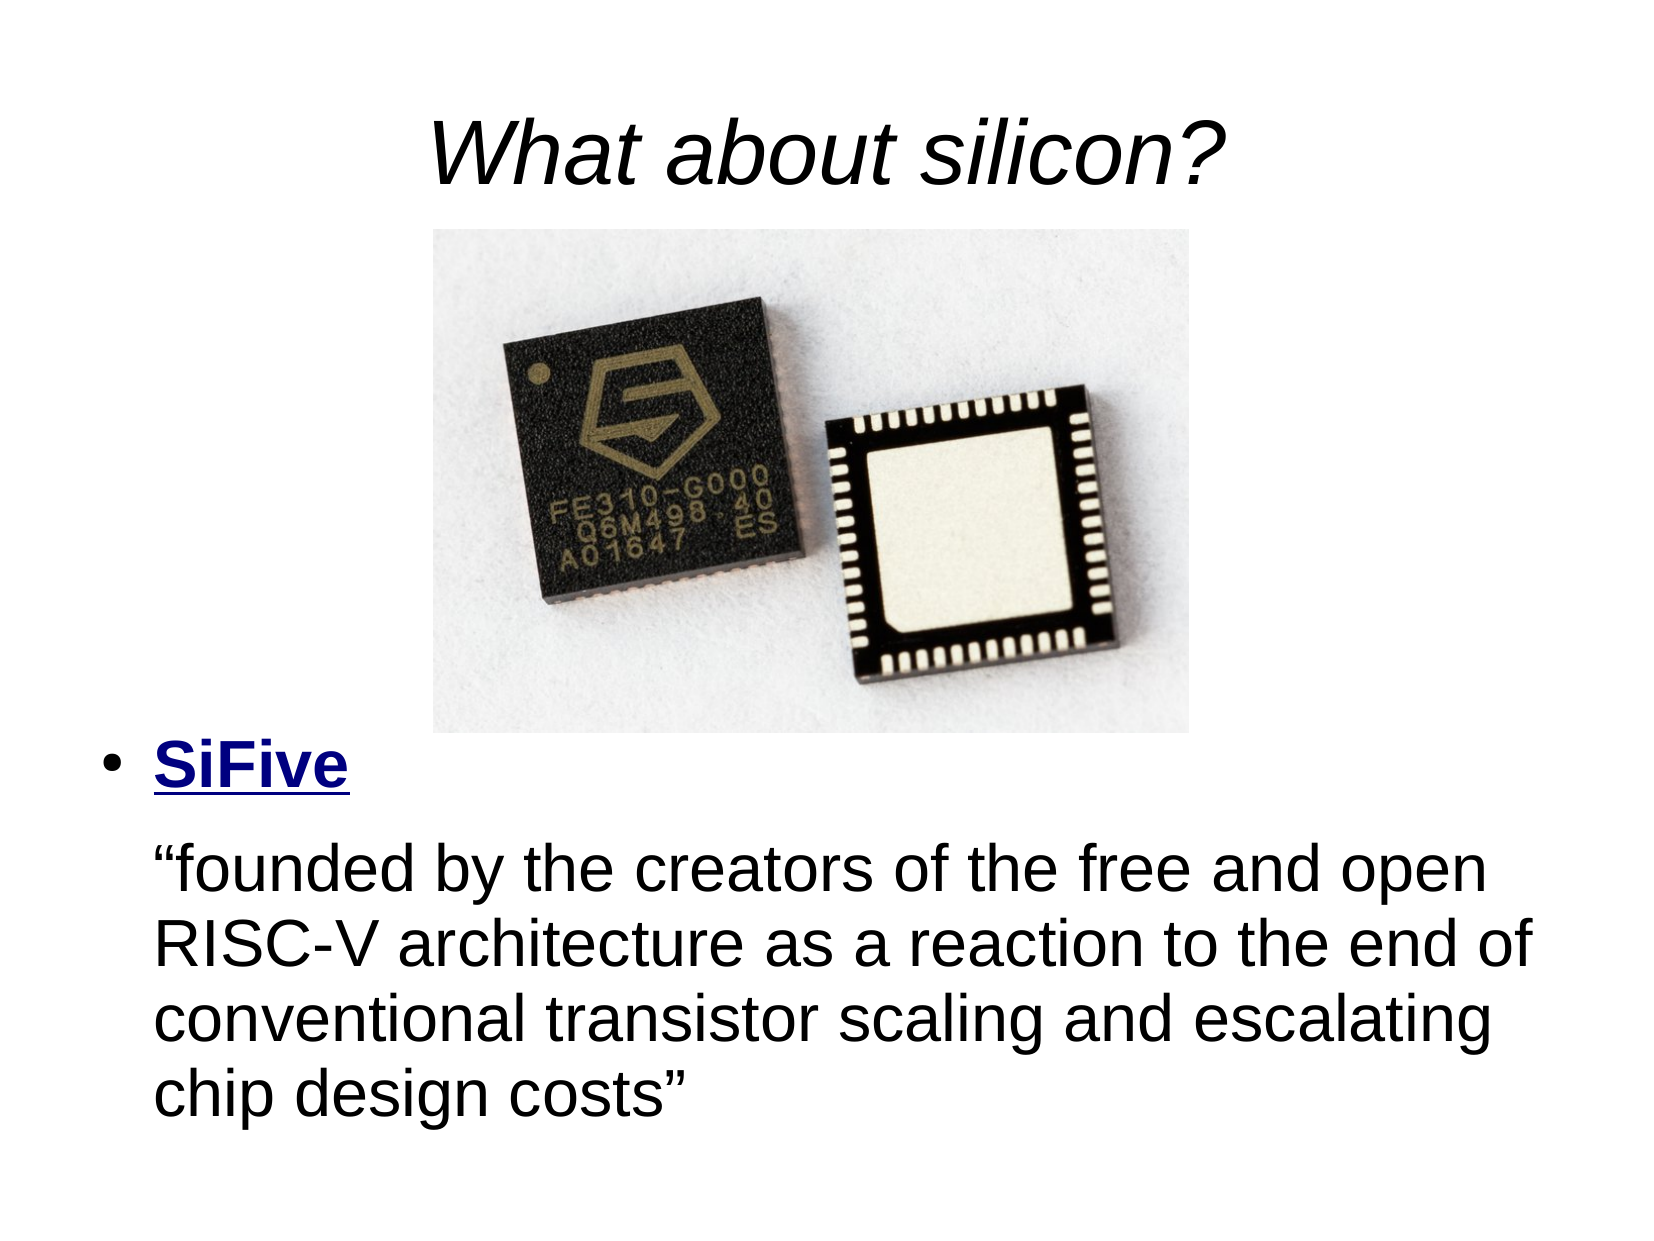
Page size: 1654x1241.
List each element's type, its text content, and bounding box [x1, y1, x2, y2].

title What about silicon? [82, 49, 1571, 257]
picture [433, 229, 1189, 733]
list SiFive “founded by the creators of the free and open RISC-V architecture as a reaction to the end of conventional transistor scaling and escalating chip design costs” [82, 727, 1571, 1241]
